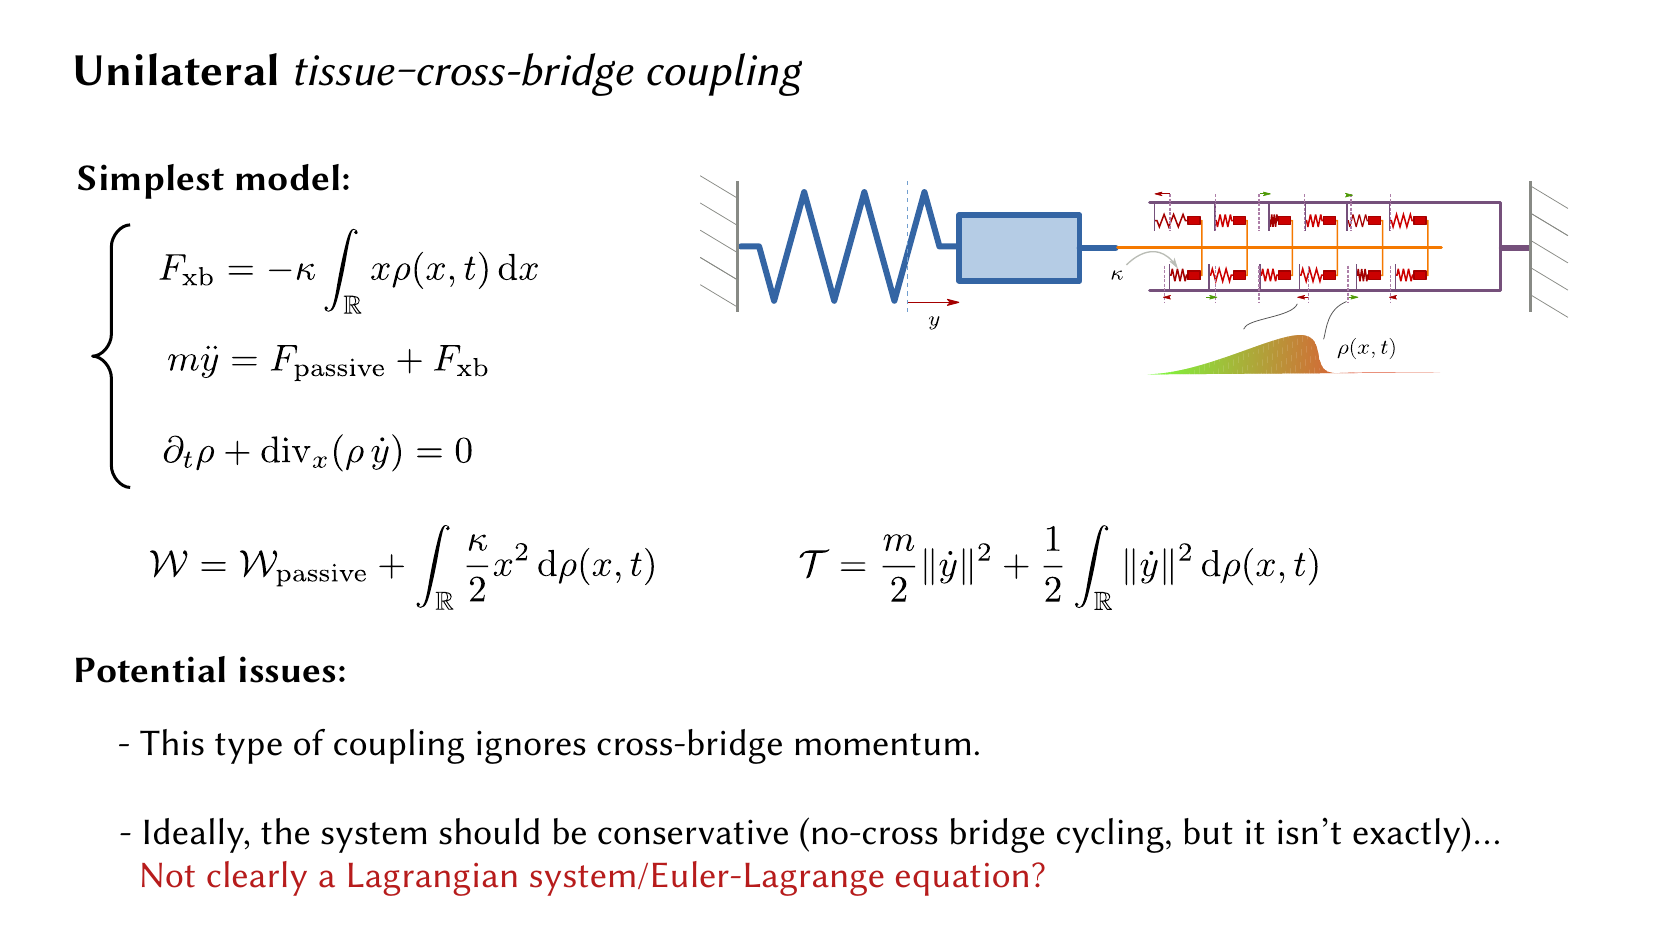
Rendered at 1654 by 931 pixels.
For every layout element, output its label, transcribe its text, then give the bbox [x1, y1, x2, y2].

text_box [469, 576, 485, 602]
text_box [270, 345, 298, 371]
text_box [225, 440, 250, 466]
text_box [891, 576, 907, 602]
text_box [331, 569, 338, 582]
text_box [371, 445, 389, 470]
text_box [592, 559, 612, 577]
text_box [478, 251, 488, 290]
text_box [282, 445, 291, 463]
text_box [337, 364, 348, 377]
text_box [334, 434, 343, 472]
text_box [239, 550, 278, 578]
text_box [1244, 548, 1254, 586]
text_box [449, 275, 455, 287]
text_box [1179, 543, 1191, 561]
text_box [397, 348, 423, 374]
text_box [168, 354, 199, 371]
text_box [538, 549, 557, 577]
text_box [883, 534, 915, 552]
text_box [392, 434, 401, 472]
text_box [616, 571, 621, 583]
text_box [1045, 576, 1061, 602]
text_box [149, 550, 188, 578]
text_box [1094, 591, 1113, 610]
text_box [468, 534, 488, 551]
text_box [473, 357, 488, 377]
text_box [276, 569, 291, 587]
text_box [354, 569, 366, 582]
text_box [1279, 572, 1285, 584]
text_box [457, 364, 472, 377]
text_box [558, 559, 577, 584]
text_box [435, 591, 454, 610]
text_box [292, 446, 311, 463]
text_box [515, 543, 528, 561]
text_box Unilateral tissue‒cross-bridge coupling [57, 37, 815, 105]
text_box [163, 435, 184, 463]
text_box [198, 267, 213, 286]
text_box [978, 543, 990, 561]
text_box [1140, 559, 1158, 584]
text_box [630, 552, 642, 577]
text_box [426, 263, 446, 281]
text_box [519, 263, 538, 281]
text_box [294, 364, 309, 382]
text_box [1003, 554, 1029, 580]
text_box [200, 354, 219, 379]
text_box [296, 263, 316, 281]
text_box [349, 364, 356, 377]
text_box [493, 559, 513, 577]
text_box [1294, 552, 1306, 577]
text_box Potential issues: [59, 641, 361, 699]
text_box [372, 364, 384, 377]
text_box [182, 274, 197, 286]
text_box [799, 549, 830, 579]
text_box [498, 253, 518, 281]
text_box [455, 437, 472, 464]
text_box [1046, 525, 1060, 551]
text_box [311, 364, 336, 377]
picture [693, 165, 1576, 413]
text_box [1222, 559, 1241, 584]
text_box [939, 559, 957, 584]
text_box [392, 263, 411, 288]
text_box [414, 251, 424, 290]
text_box [357, 364, 372, 377]
text_box [1075, 525, 1109, 609]
text_box [343, 295, 362, 314]
text_box [324, 228, 358, 312]
text_box [371, 263, 390, 281]
text_box [580, 547, 590, 586]
text_box [183, 451, 193, 469]
text_box [339, 570, 354, 582]
text_box [1256, 559, 1276, 577]
text_box [379, 553, 405, 579]
text_box [312, 456, 327, 468]
text_box [1202, 550, 1221, 577]
text_box [645, 547, 654, 586]
text_box Simplest model: [63, 149, 366, 208]
text_box [416, 525, 450, 608]
text_box [159, 254, 186, 280]
text_box [464, 256, 476, 281]
text_box - Ideally, the system should be conservative (no-cross bridge cycling, but it isn’t exactly)... Not clearly a Lagrangian system/Euler-Lagrange equation? [104, 803, 1524, 905]
text_box [319, 569, 330, 582]
text_box [261, 436, 280, 463]
text_box - This type of coupling ignores cross-bridge momentum. [103, 714, 996, 815]
text_box [346, 445, 364, 471]
text_box [433, 345, 461, 371]
text_box [196, 445, 215, 471]
text_box [1308, 548, 1318, 586]
text_box [293, 569, 318, 582]
